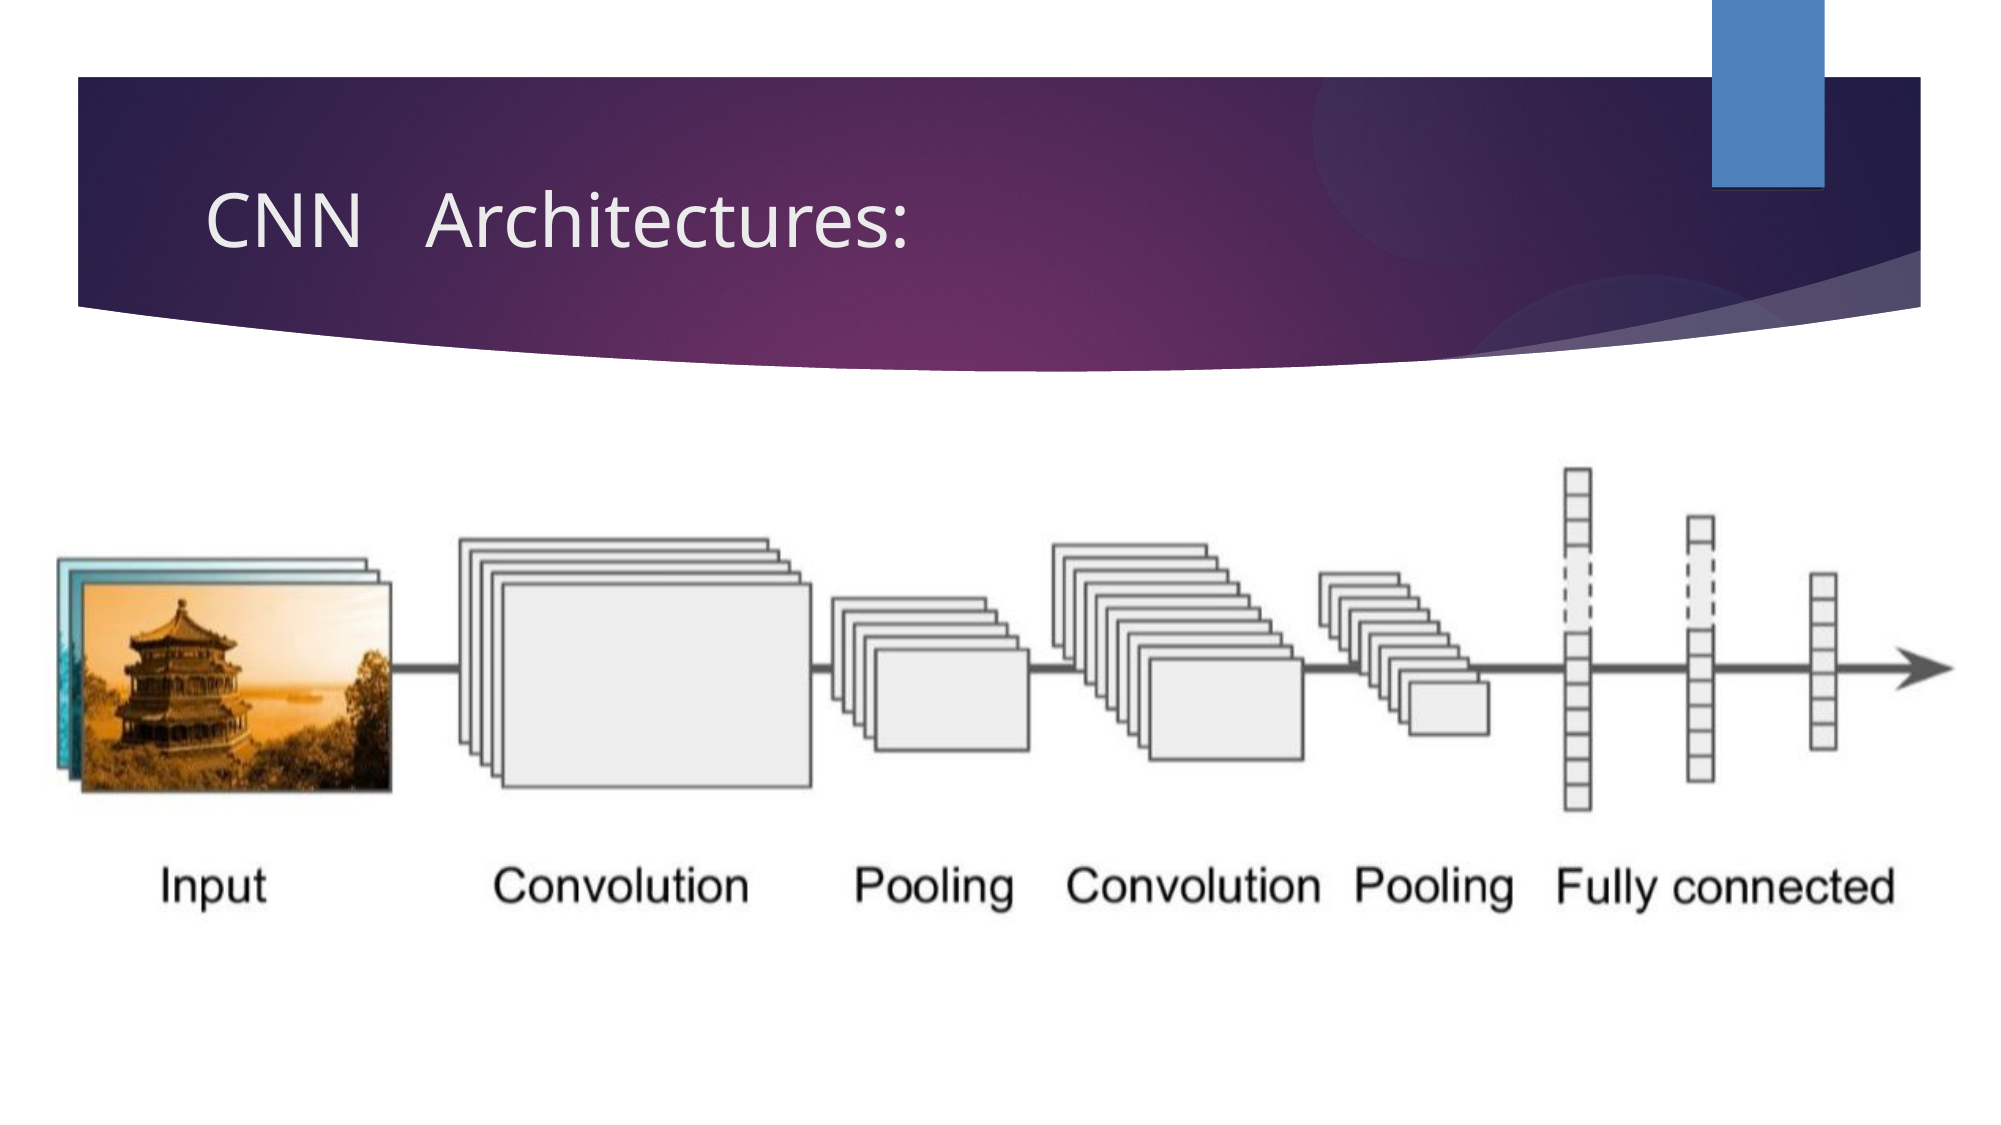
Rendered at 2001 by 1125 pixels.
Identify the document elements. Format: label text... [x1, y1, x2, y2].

text_box CNN Architectures: [189, 159, 1627, 276]
picture [44, 407, 1956, 933]
picture [79, 78, 1920, 371]
